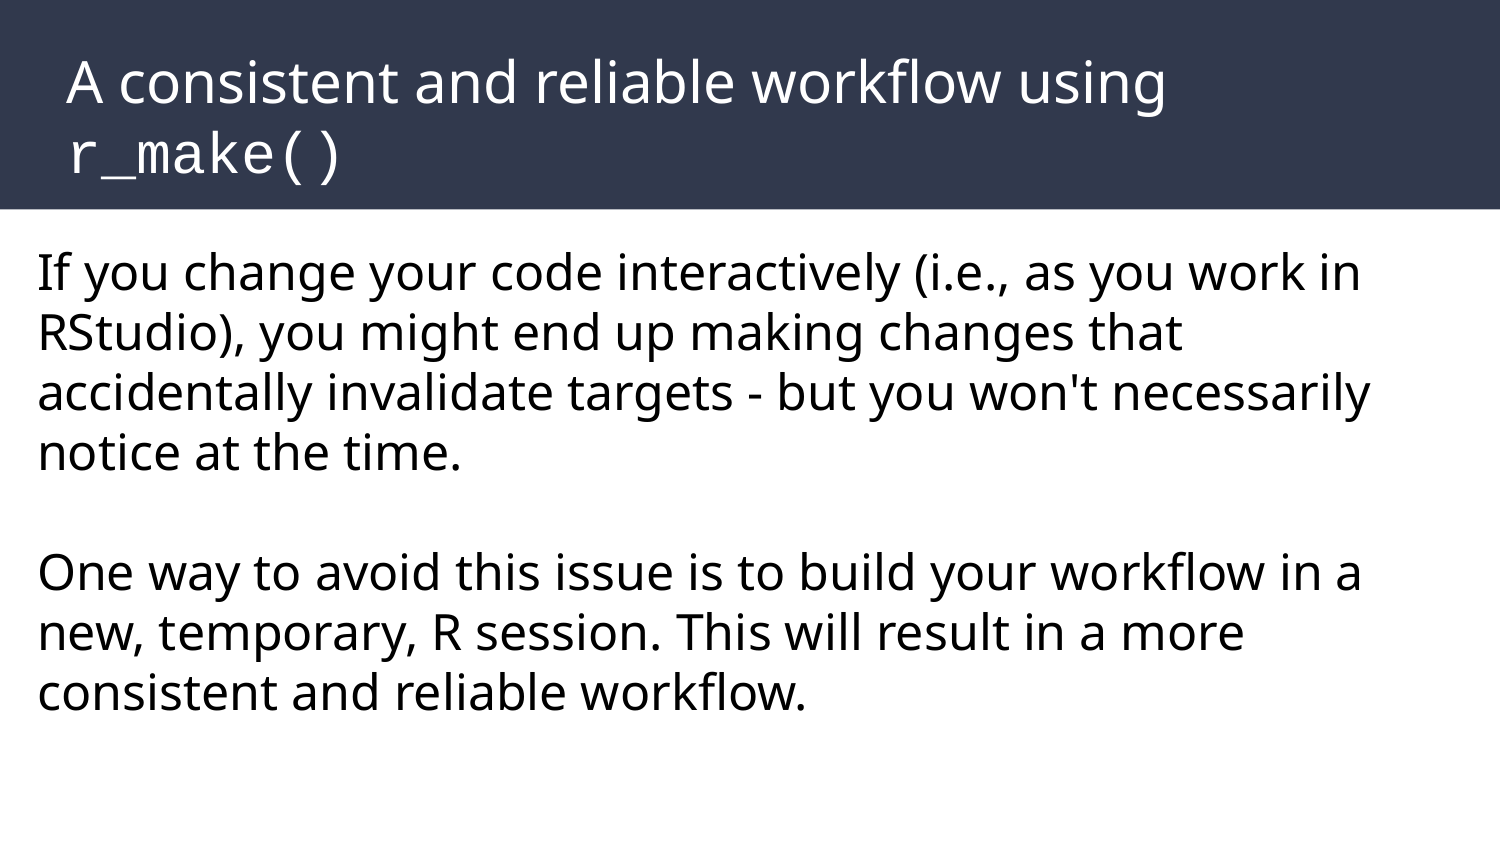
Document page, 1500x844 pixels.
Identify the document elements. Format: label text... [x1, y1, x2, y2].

title A consistent and reliable workflow using r_make() [51, 30, 1449, 133]
text_box If you change your code interactively (i.e., as you work in RStudio), you might end up making changes that accidentally invalidate targets - but you won't necessarily notice at the time. One way to avoid this issue is to build your workflow in a new, temporary, R session. This will result in a more consistent and reliable workflow. [22, 225, 1477, 823]
